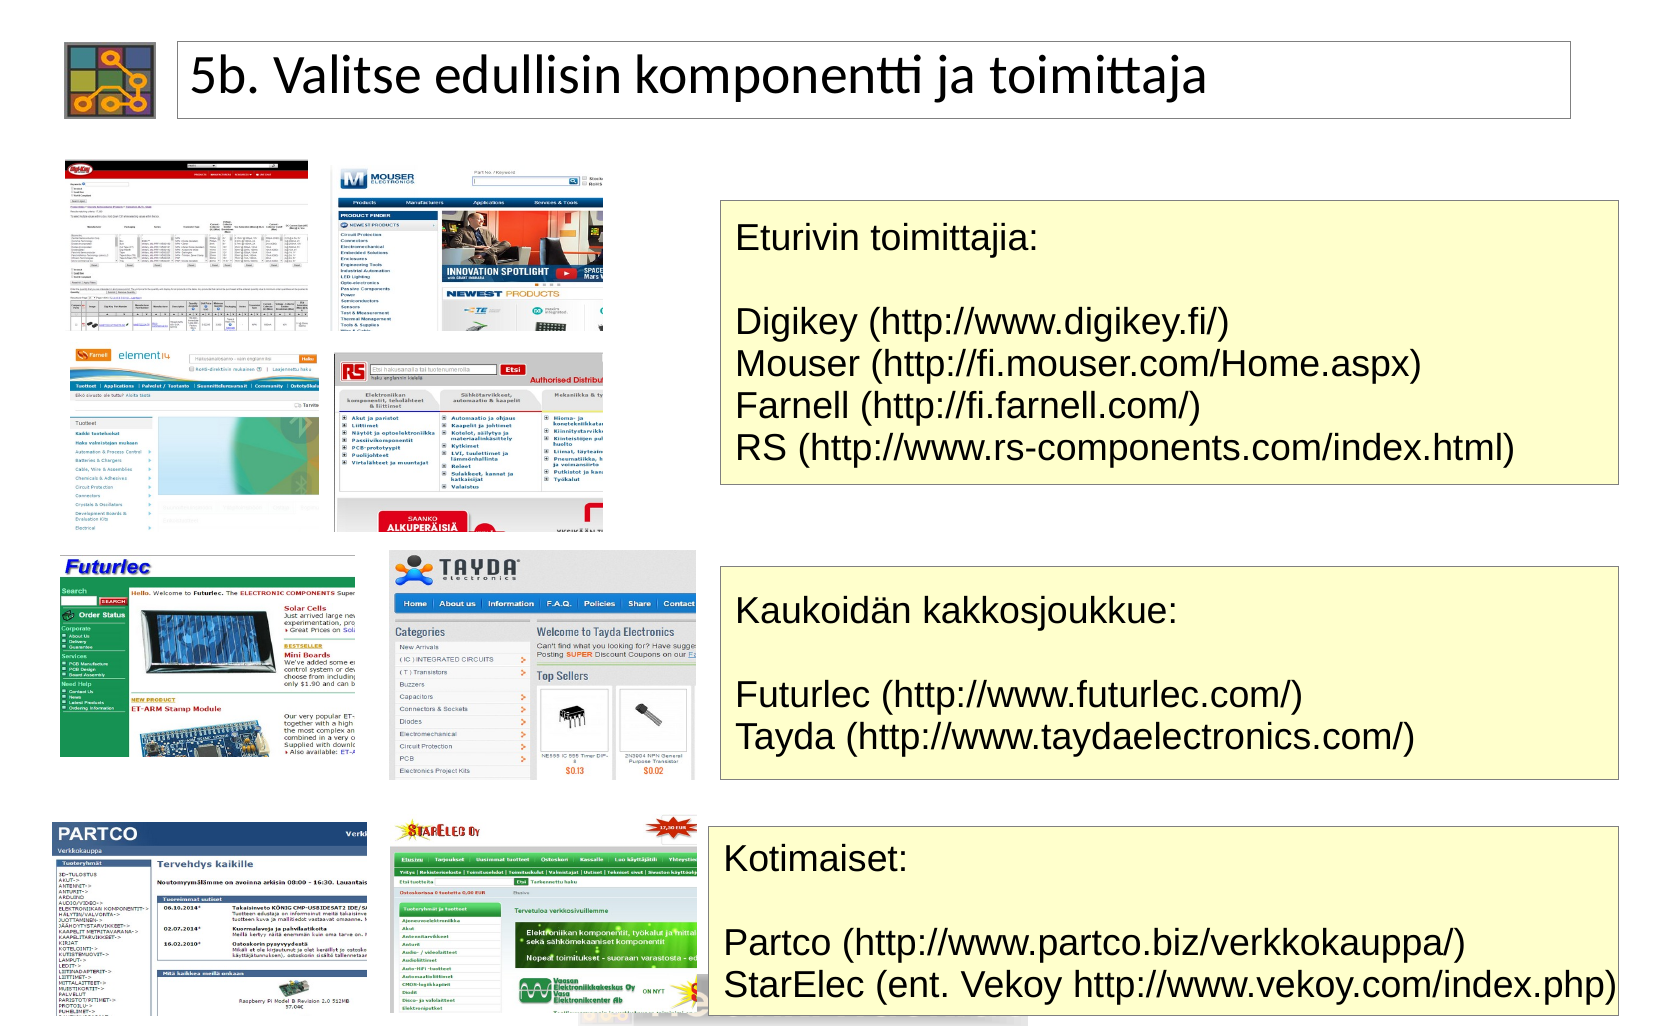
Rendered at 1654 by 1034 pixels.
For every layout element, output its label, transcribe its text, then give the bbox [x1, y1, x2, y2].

picture [52, 822, 367, 1016]
text_box Kotimaiset: Partco (http://www.partco.biz/verkkokauppa/) StarElec (ent. Vekoy http://www.vekoy.com/index.php) [708, 826, 1619, 1016]
picture [64, 42, 156, 119]
picture [65, 159, 308, 331]
text_box Kaukoidän kakkosjoukkue: Futurlec (http://www.futurlec.com/) Tayda (http://www.taydaelectronics.com/) [720, 566, 1619, 780]
picture [60, 555, 355, 757]
text_box Eturivin toimittajia: Digikey (http://www.digikey.fi/) Mouser (http://fi.mouser.com/Home.aspx) Farnell (http://fi.farnell.com/) RS (http://www.rs-components.com/index.html) [720, 200, 1619, 485]
picture [334, 352, 603, 532]
picture [330, 165, 603, 331]
picture [389, 550, 696, 780]
title 5b. Valitse edullisin komponentti ja toimittaja [177, 41, 1571, 119]
picture [70, 391, 319, 532]
picture [70, 342, 319, 381]
picture [390, 814, 697, 1013]
